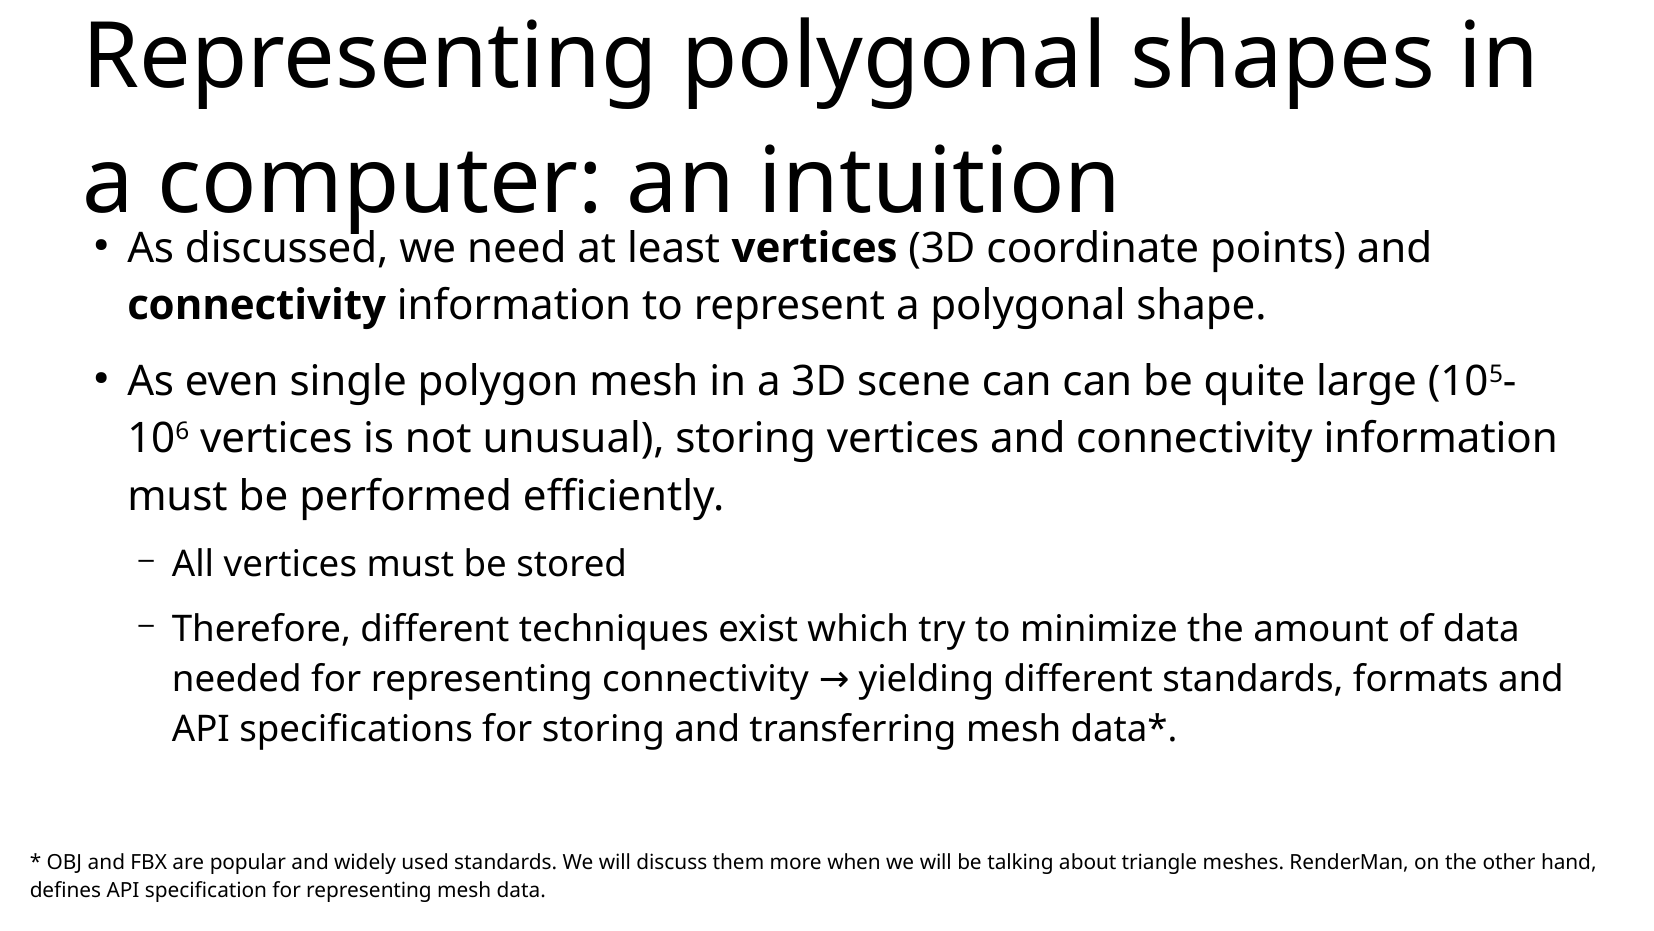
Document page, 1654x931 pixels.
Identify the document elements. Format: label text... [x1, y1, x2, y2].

title Representing polygonal shapes in a computer: an intuition [82, 0, 1571, 217]
list As discussed, we need at least vertices (3D coordinate points) and connectivity information to represent a polygonal shape. As even single polygon mesh in a 3D scene can can be quite large (105-106 vertices is not unusual), storing vertices and connectivity information must be performed efficiently. All vertices must be stored Therefore, different techniques exist which try to minimize the amount of data needed for representing connectivity → yielding different standards, formats and API specifications for storing and transferring mesh data*. [82, 217, 1571, 758]
text_box * OBJ and FBX are popular and widely used standards. We will discuss them more when we will be talking about triangle meshes. RenderMan, on the other hand, defines API specification for representing mesh data. [15, 840, 1636, 907]
